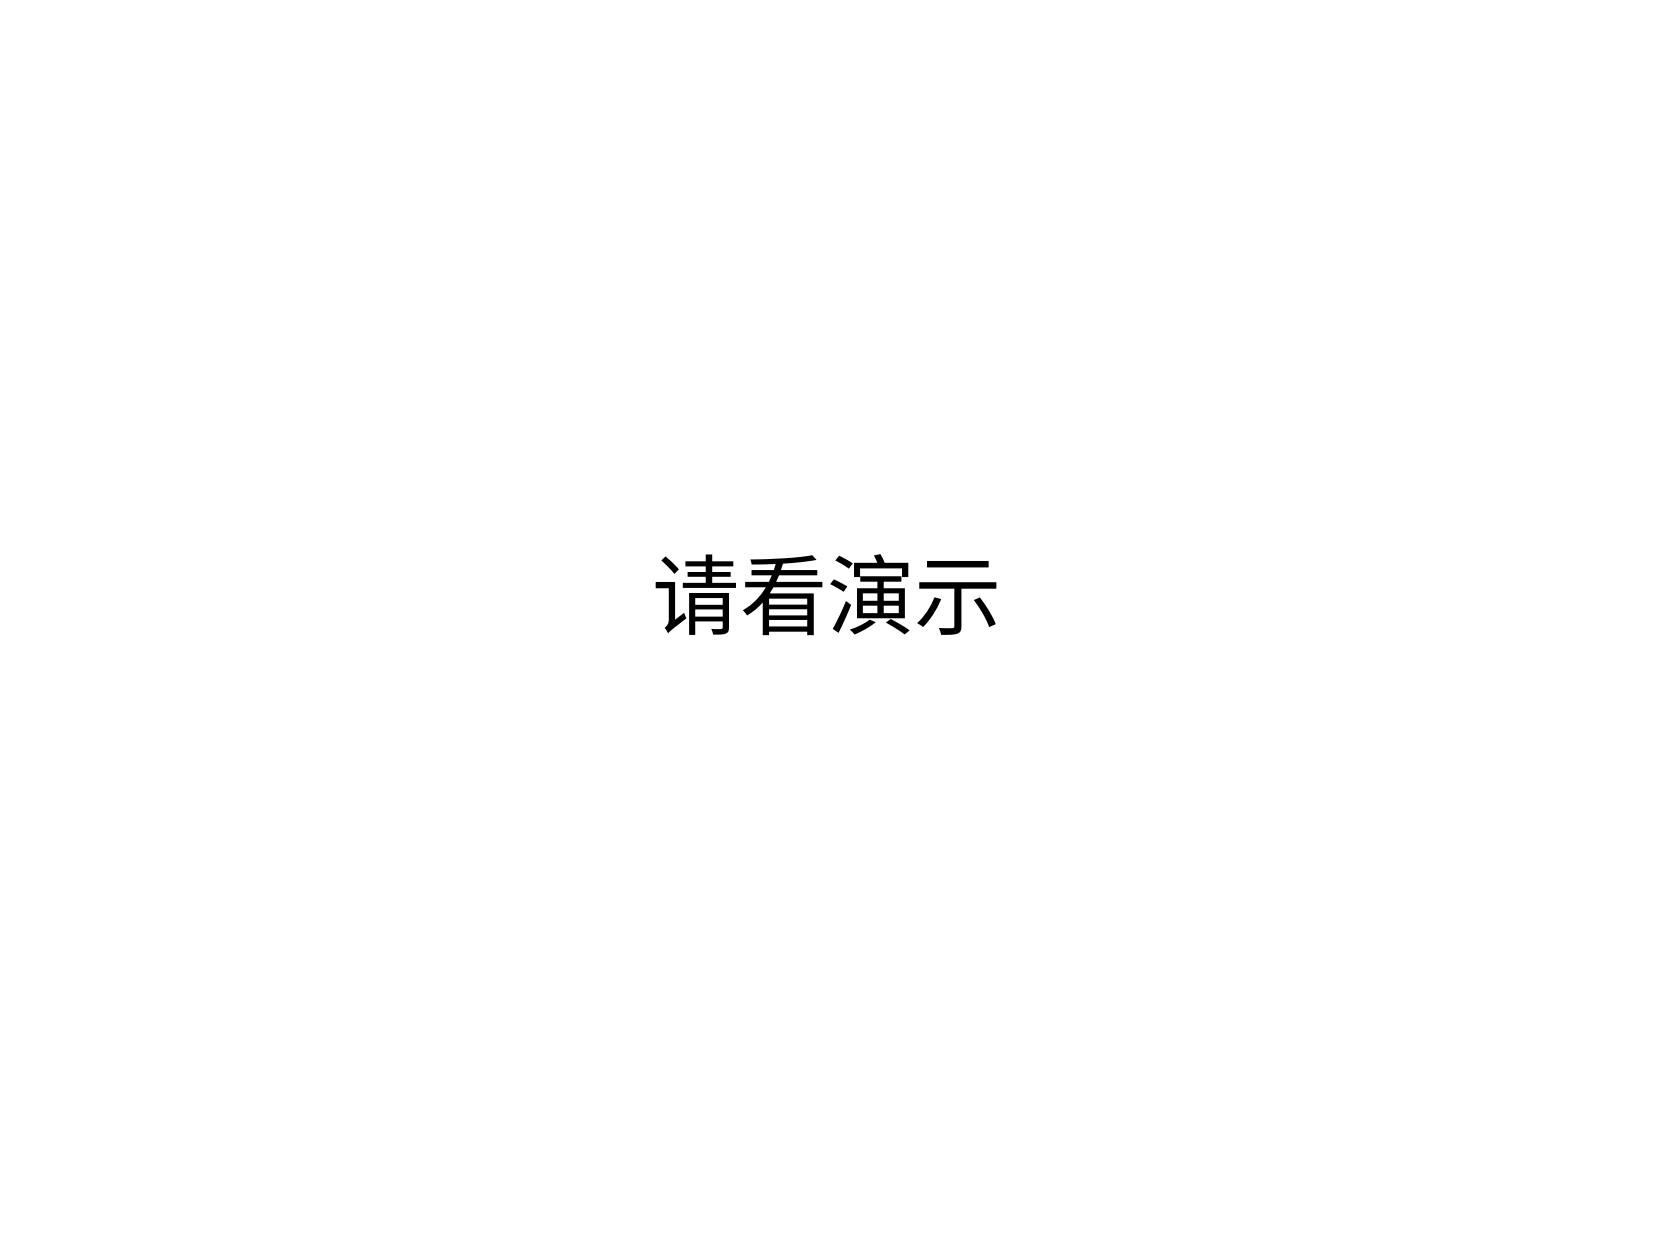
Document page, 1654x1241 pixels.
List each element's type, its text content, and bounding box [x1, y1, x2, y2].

text_box 请看演示 [637, 519, 1019, 661]
